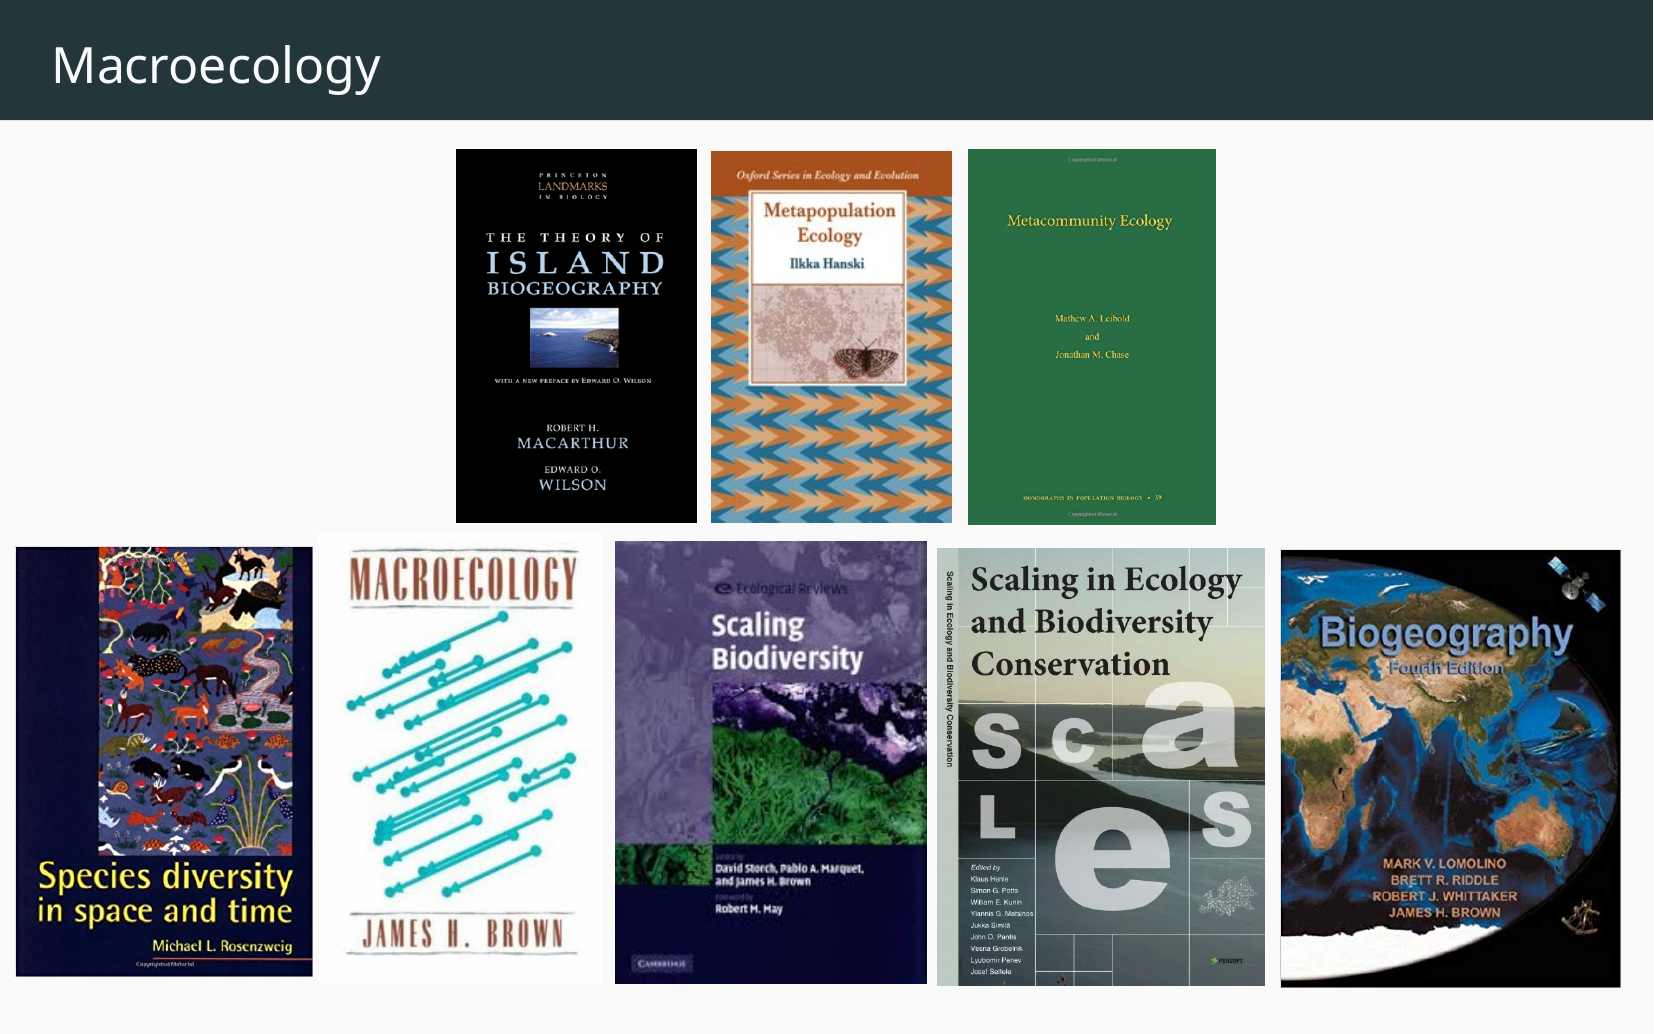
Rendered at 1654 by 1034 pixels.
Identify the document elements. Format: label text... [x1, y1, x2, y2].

text_box [0, 0, 1653, 121]
picture [968, 149, 1216, 525]
picture [937, 548, 1265, 986]
picture [1280, 549, 1621, 988]
picture [615, 541, 927, 984]
picture [318, 533, 603, 984]
picture [15, 546, 313, 977]
picture [711, 151, 952, 523]
picture [456, 149, 697, 523]
text_box Macroecology [51, 30, 1384, 91]
